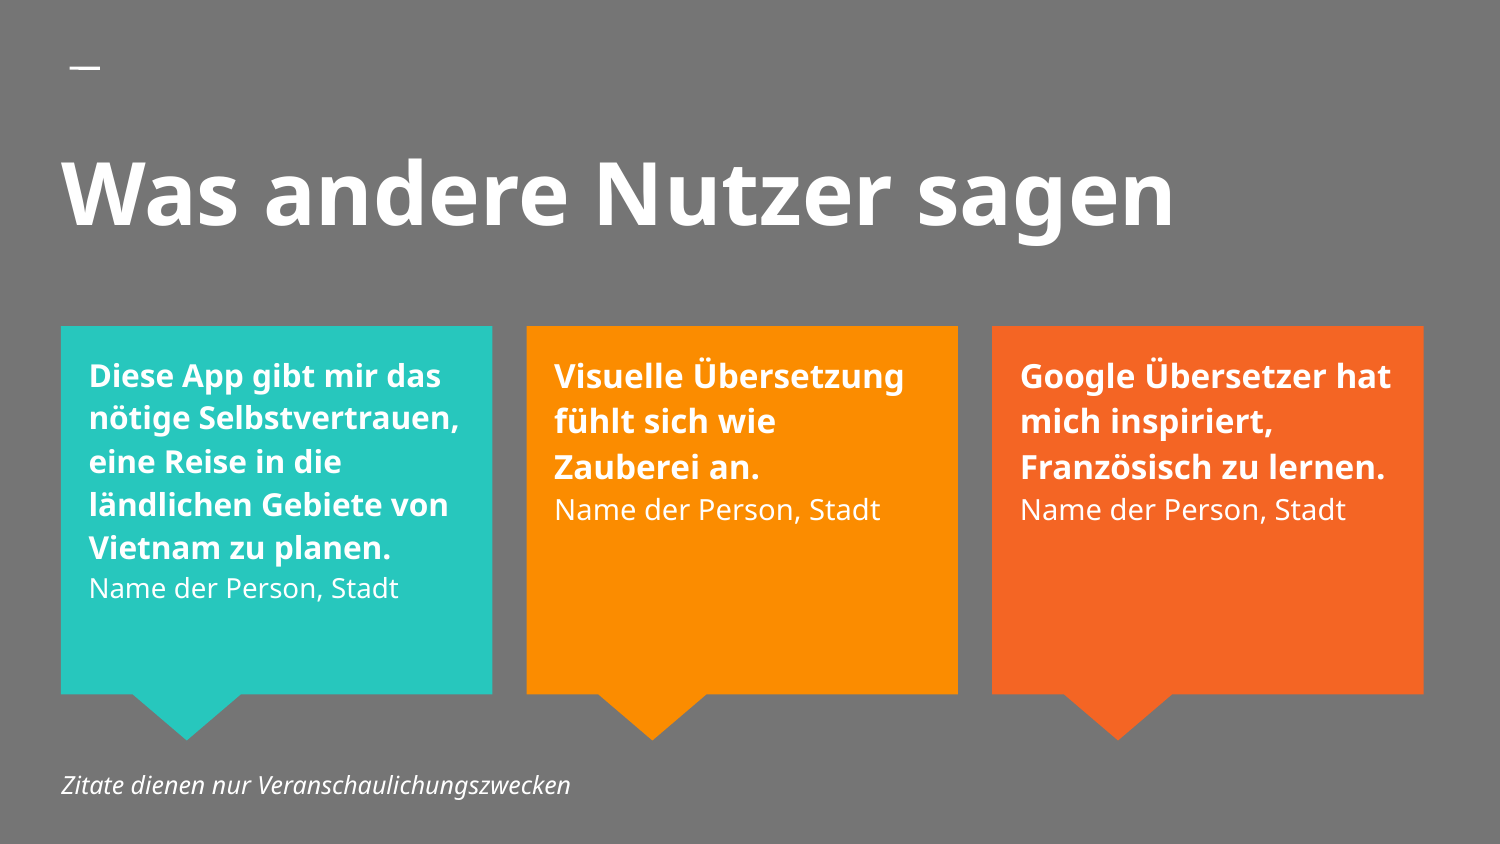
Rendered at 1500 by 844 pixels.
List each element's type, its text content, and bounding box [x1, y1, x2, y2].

text_box [992, 326, 1424, 695]
text_box [526, 326, 958, 741]
title Diese App gibt mir das nötige Selbstvertrauen, eine Reise in die ländlichen Gebiete von Vietnam zu planen. Name der Person, Stadt [73, 338, 481, 668]
title Was andere Nutzer sagen [46, 116, 1461, 285]
text_box [1113, 737, 1123, 741]
title Google Übersetzer hat mich inspiriert, Französisch zu lernen. Name der Person, Stadt [1004, 338, 1412, 737]
text_box [60, 326, 493, 741]
text_box Zitate dienen nur Veranschaulichungszwecken [46, 763, 1071, 806]
title Visuelle Übersetzung fühlt sich wie Zauberei an. Name der Person, Stadt [539, 338, 947, 668]
